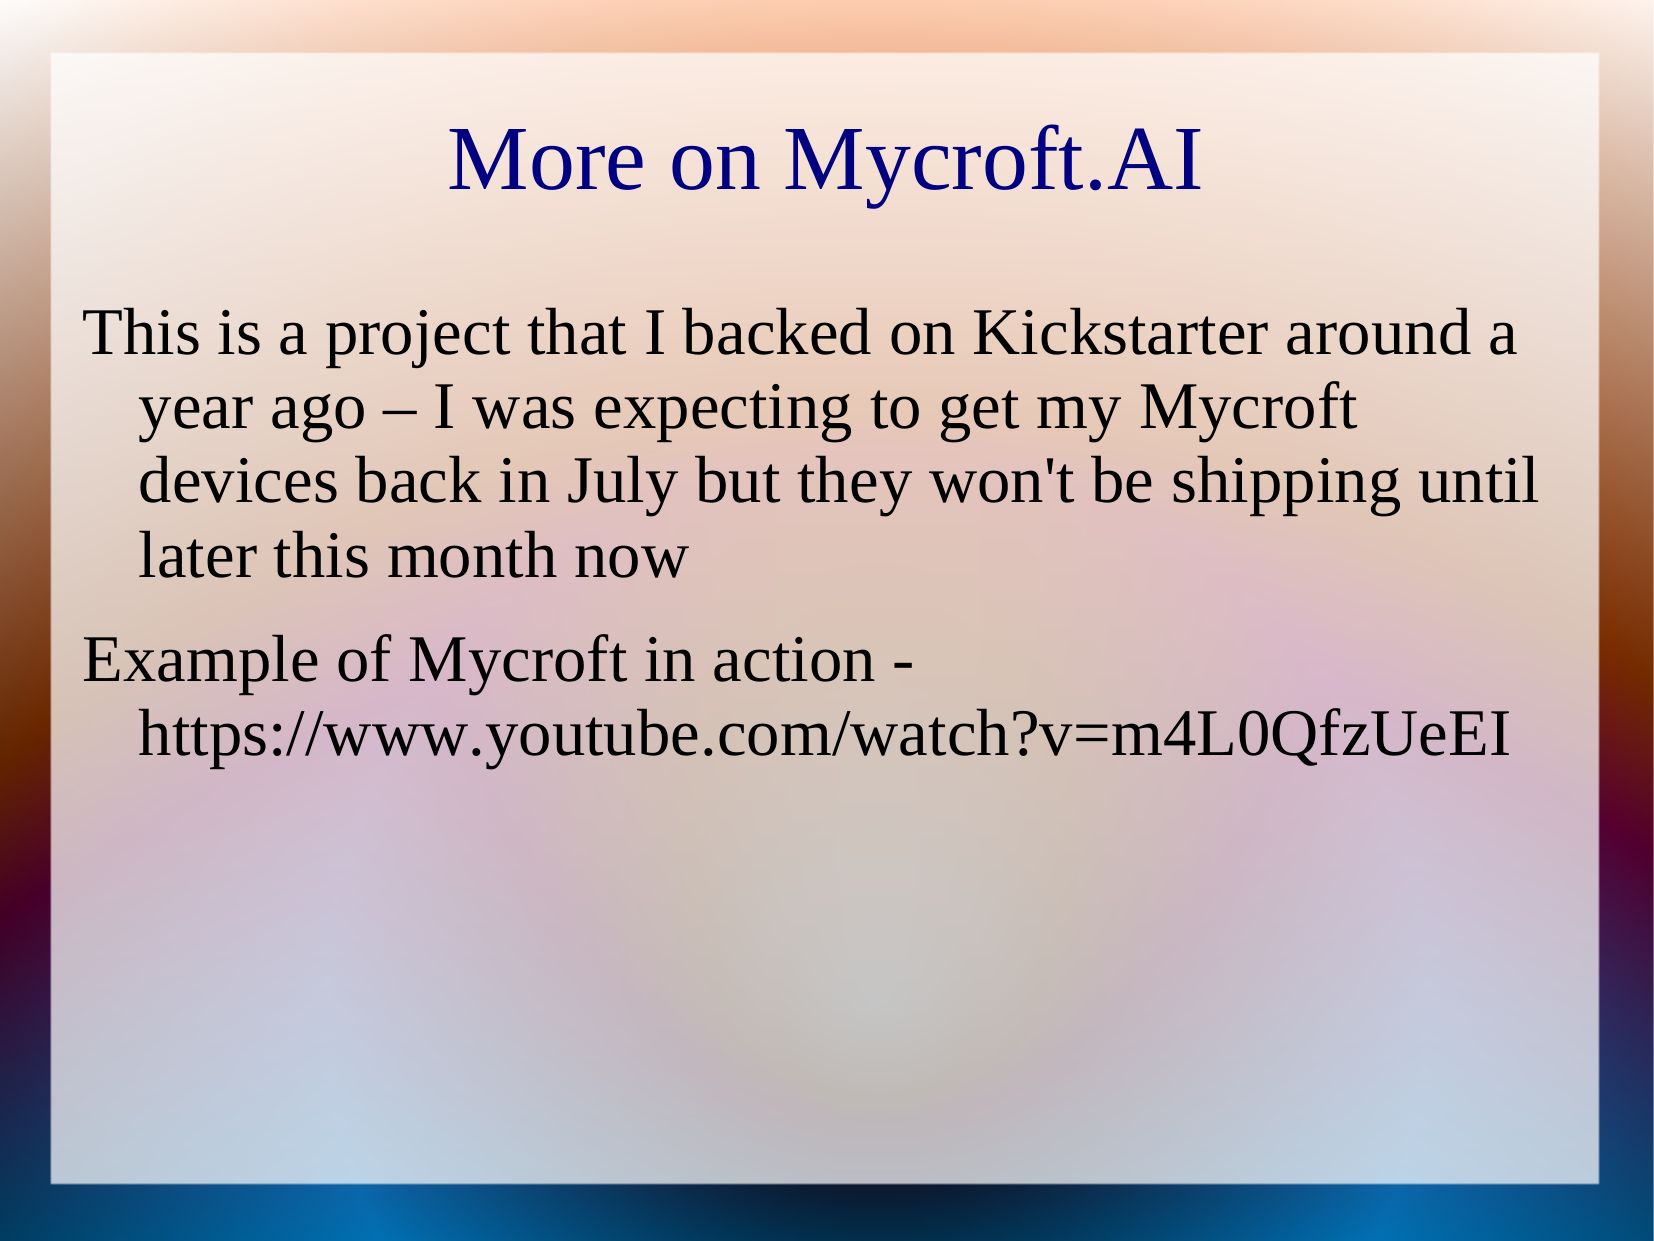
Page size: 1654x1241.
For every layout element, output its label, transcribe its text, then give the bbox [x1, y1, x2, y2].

picture [0, 0, 1654, 1241]
list This is a project that I backed on Kickstarter around a year ago – I was expecting to get my Mycroft devices back in July but they won't be shipping until later this month now Example of Mycroft in action - https://www.youtube.com/watch?v=m4L0QfzUeEI [82, 290, 1571, 1033]
title More on Mycroft.AI [82, 55, 1571, 262]
